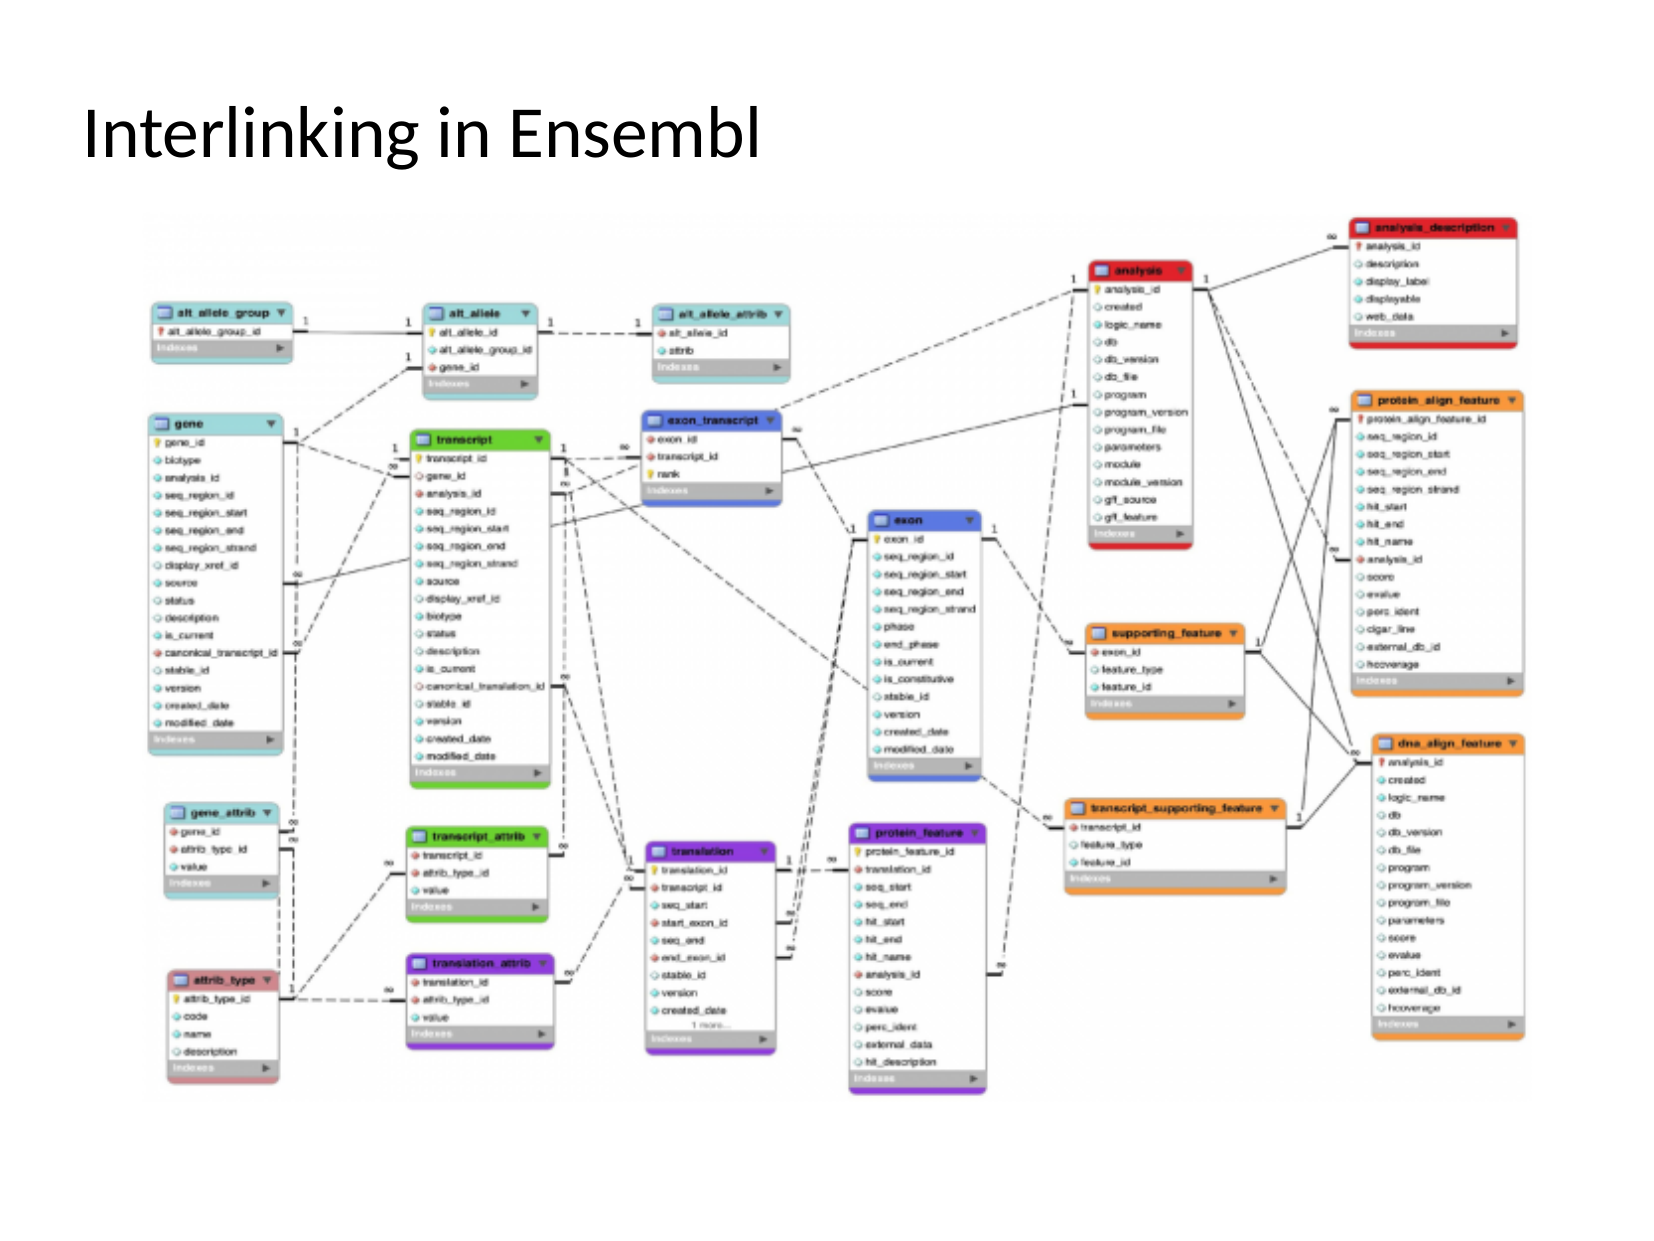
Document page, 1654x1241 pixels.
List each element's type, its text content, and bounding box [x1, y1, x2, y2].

picture [142, 212, 1532, 1102]
list Interlinking in Ensembl [82, 83, 1571, 178]
